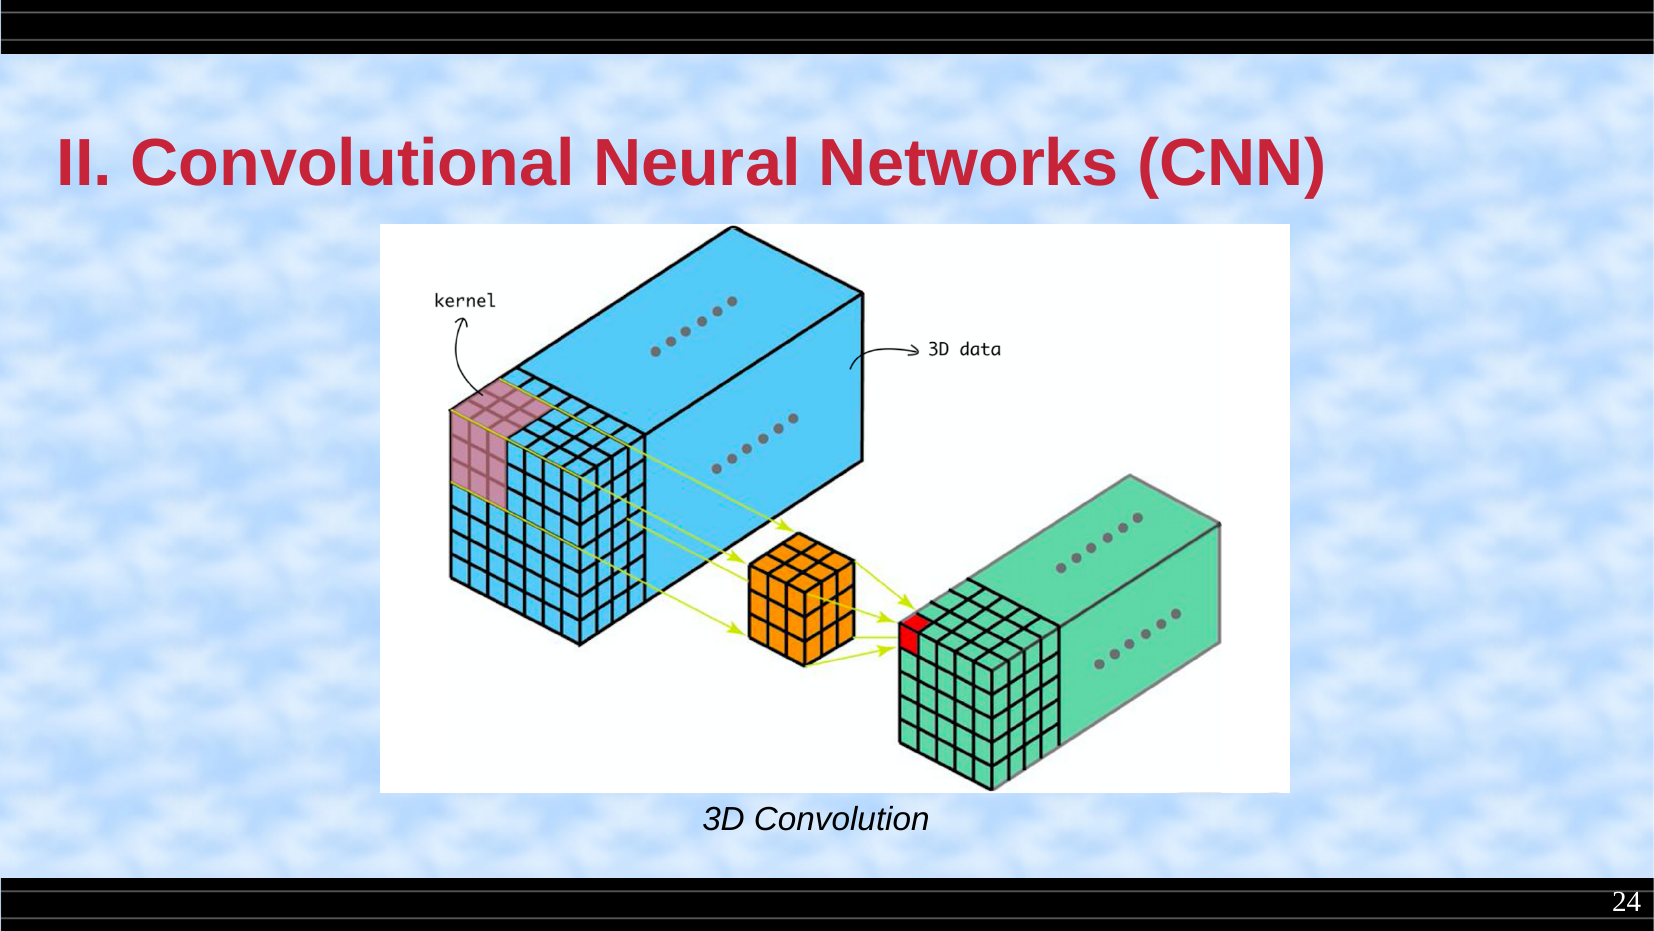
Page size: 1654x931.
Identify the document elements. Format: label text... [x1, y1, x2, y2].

title II. Convolutional Neural Networks (CNN) [56, 84, 1545, 240]
text_box 3D Convolution [687, 794, 945, 845]
picture [0, 0, 1654, 931]
